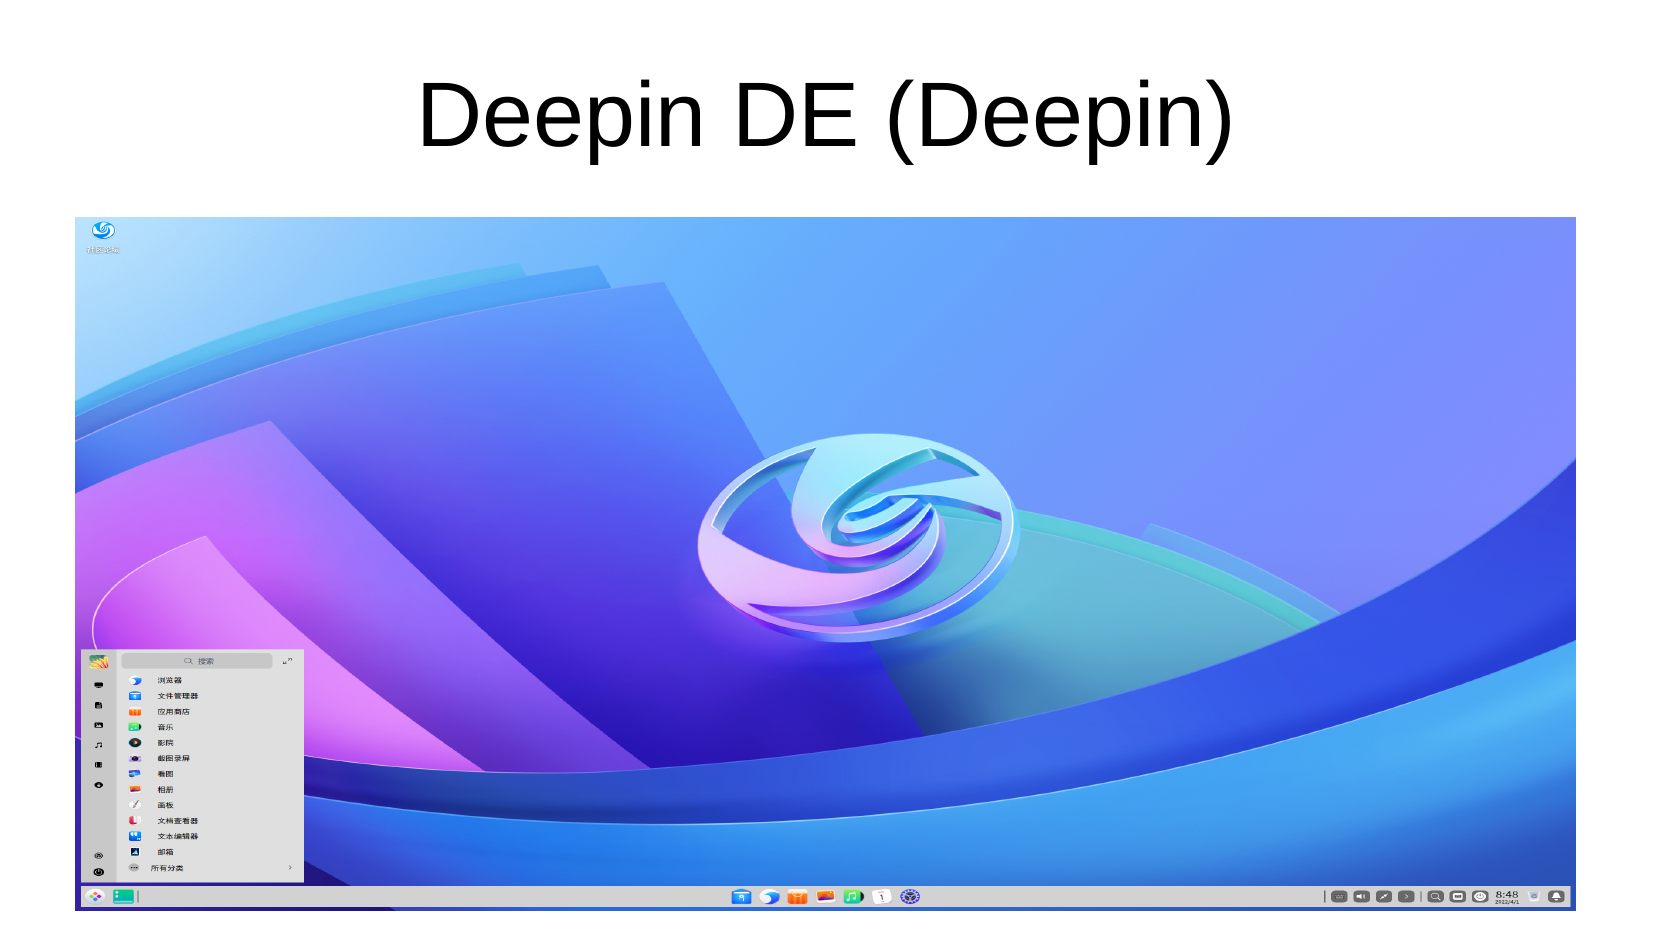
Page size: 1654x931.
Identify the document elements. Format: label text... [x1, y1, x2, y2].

picture [75, 217, 1576, 911]
title Deepin DE (Deepin) [82, 37, 1571, 193]
